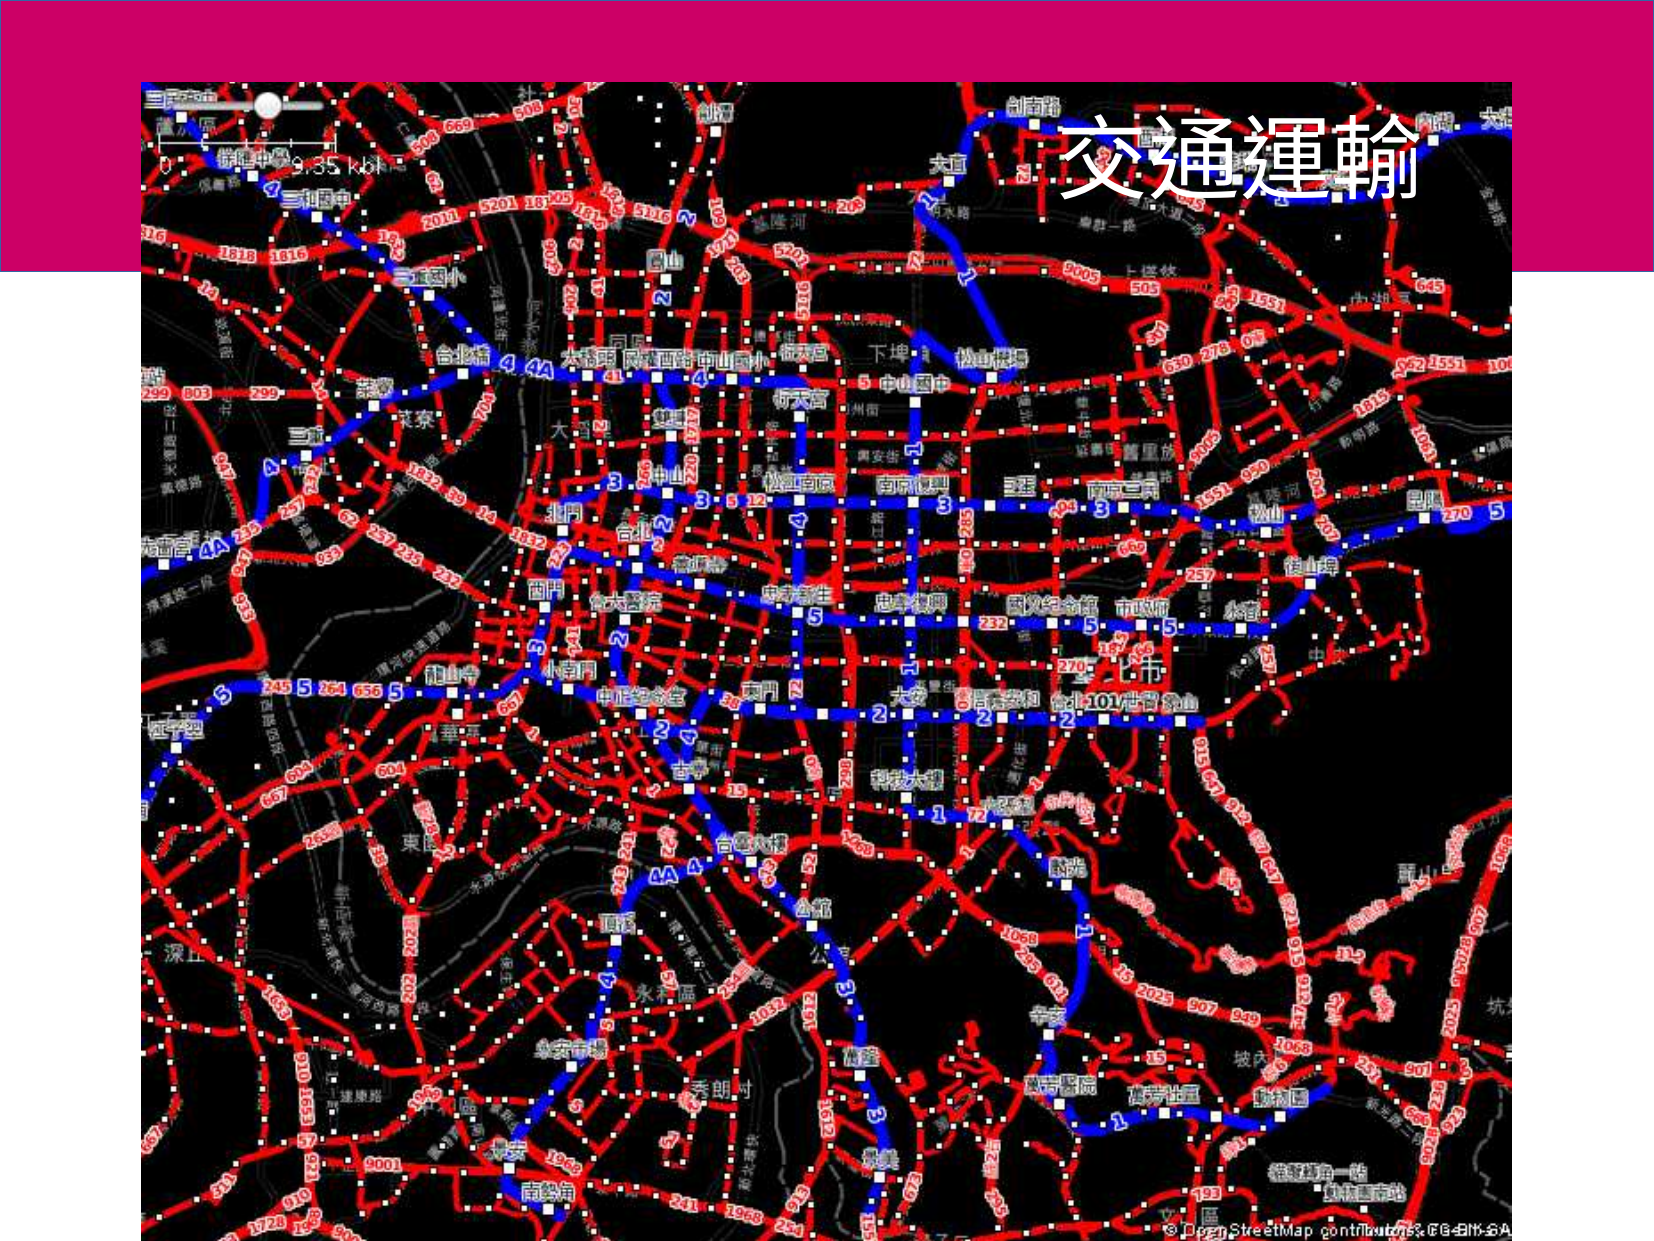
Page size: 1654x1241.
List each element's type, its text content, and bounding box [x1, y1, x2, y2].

picture [141, 82, 1512, 1241]
title 交通運輸 [909, 49, 1571, 257]
